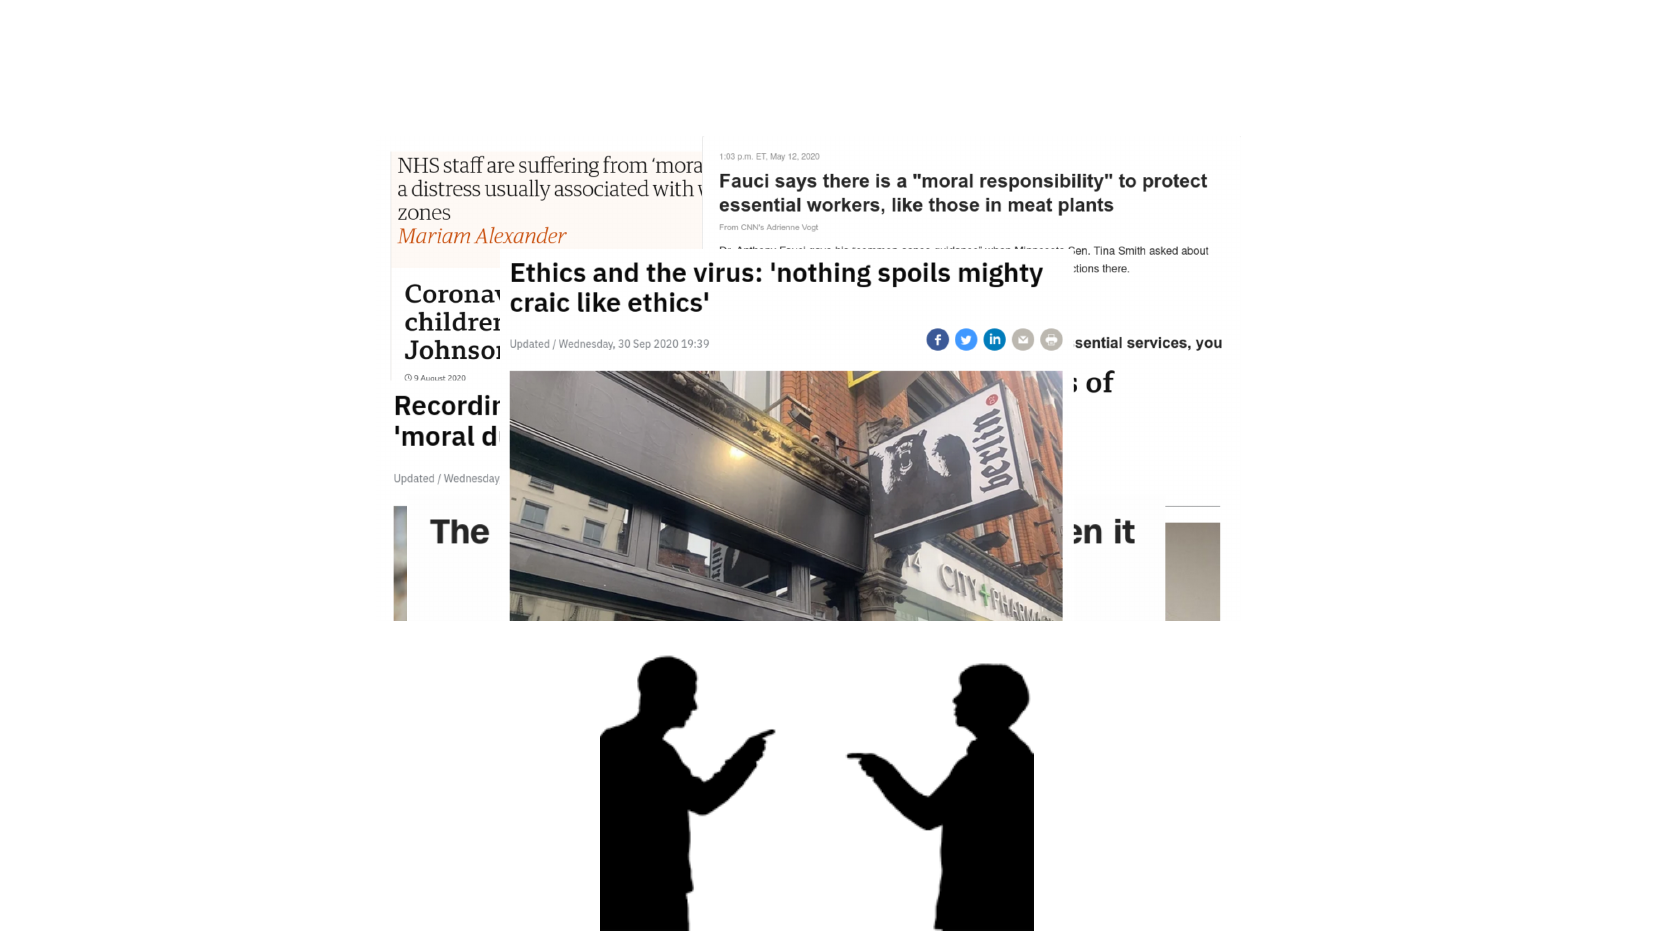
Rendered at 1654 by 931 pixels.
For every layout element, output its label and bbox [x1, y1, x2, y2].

picture [600, 645, 1034, 931]
picture [376, 136, 1241, 621]
